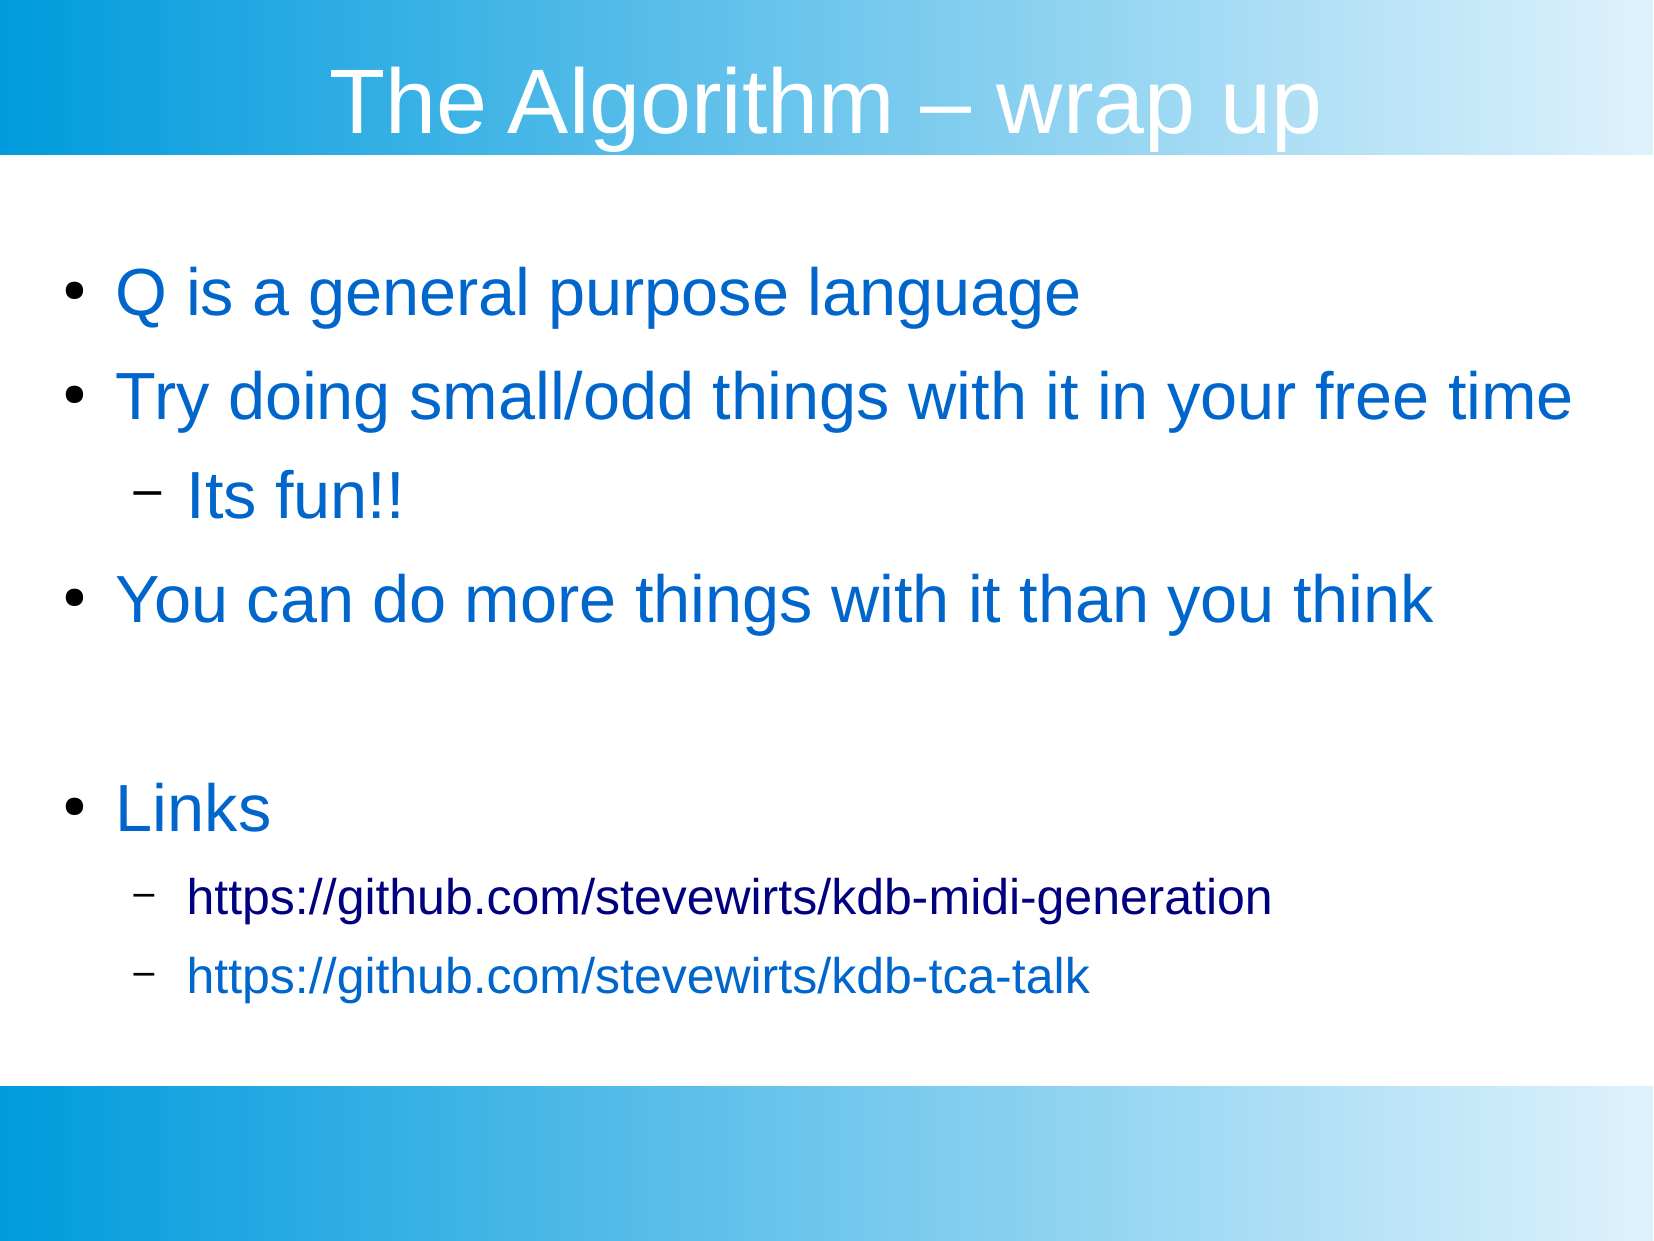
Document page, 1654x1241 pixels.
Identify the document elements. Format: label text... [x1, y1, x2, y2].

title The Algorithm – wrap up [82, 49, 1571, 155]
list Q is a general purpose language Try doing small/odd things with it in your free time Its fun!! You can do more things with it than you think Links https://github.com/stevewirts/kdb-midi-generation https://github.com/stevewirts/kdb-tca-talk [45, 255, 1636, 1081]
